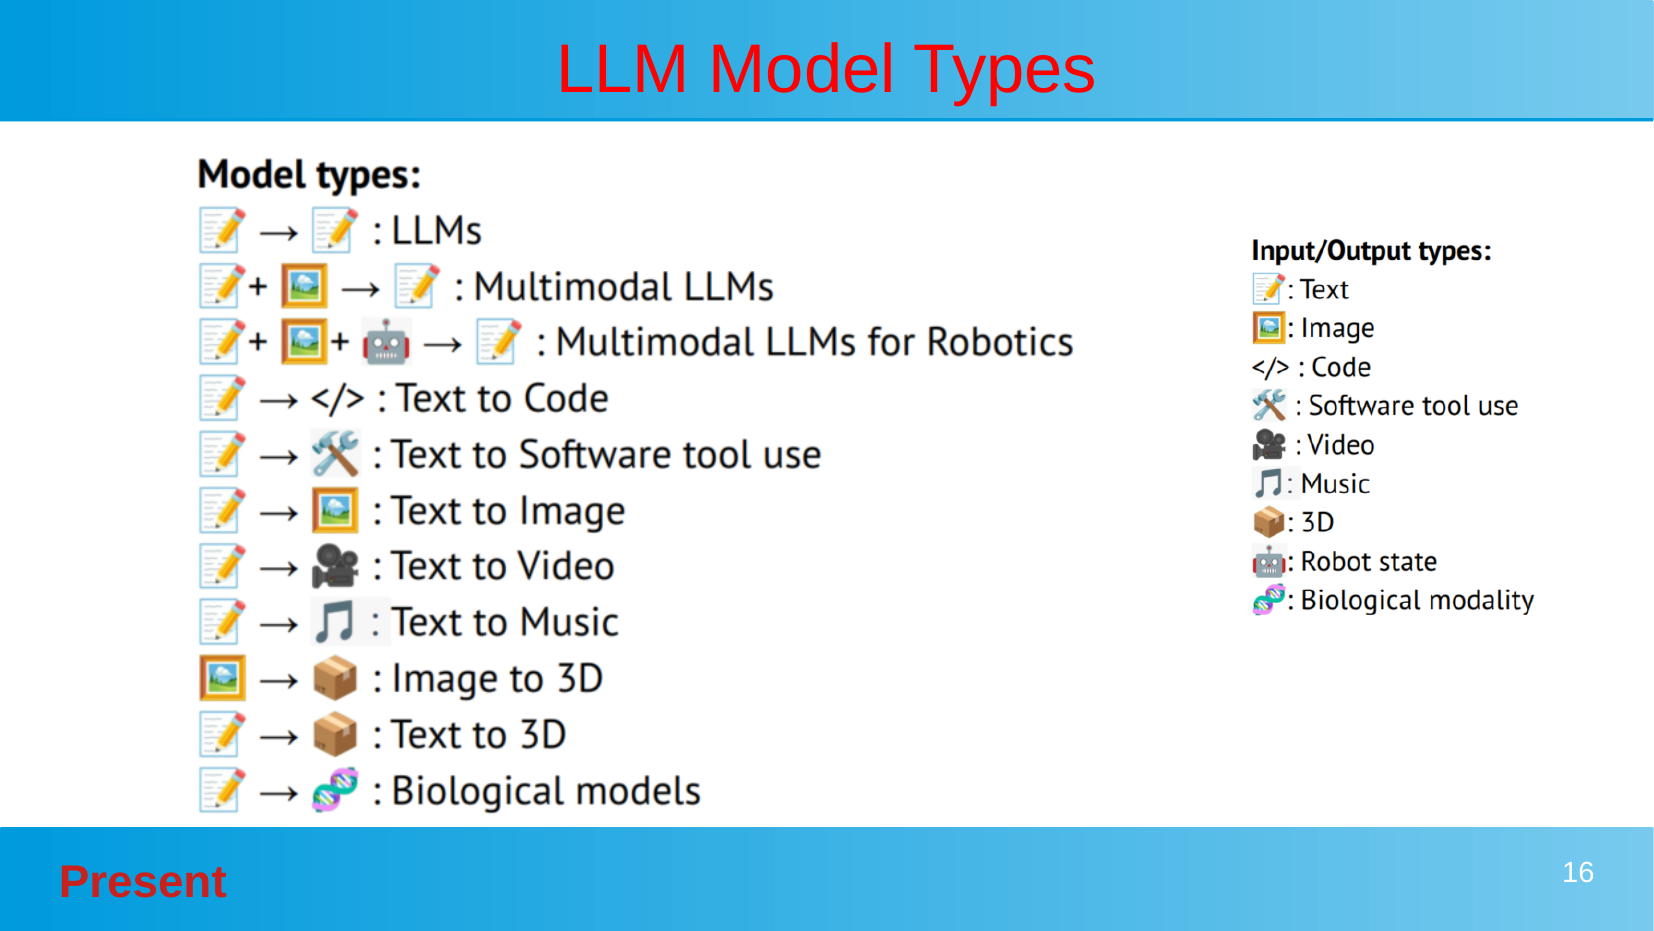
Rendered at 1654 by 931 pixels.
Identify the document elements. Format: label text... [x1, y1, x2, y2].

picture [1239, 224, 1576, 627]
picture [161, 132, 1126, 826]
title LLM Model Types [59, 29, 1595, 108]
